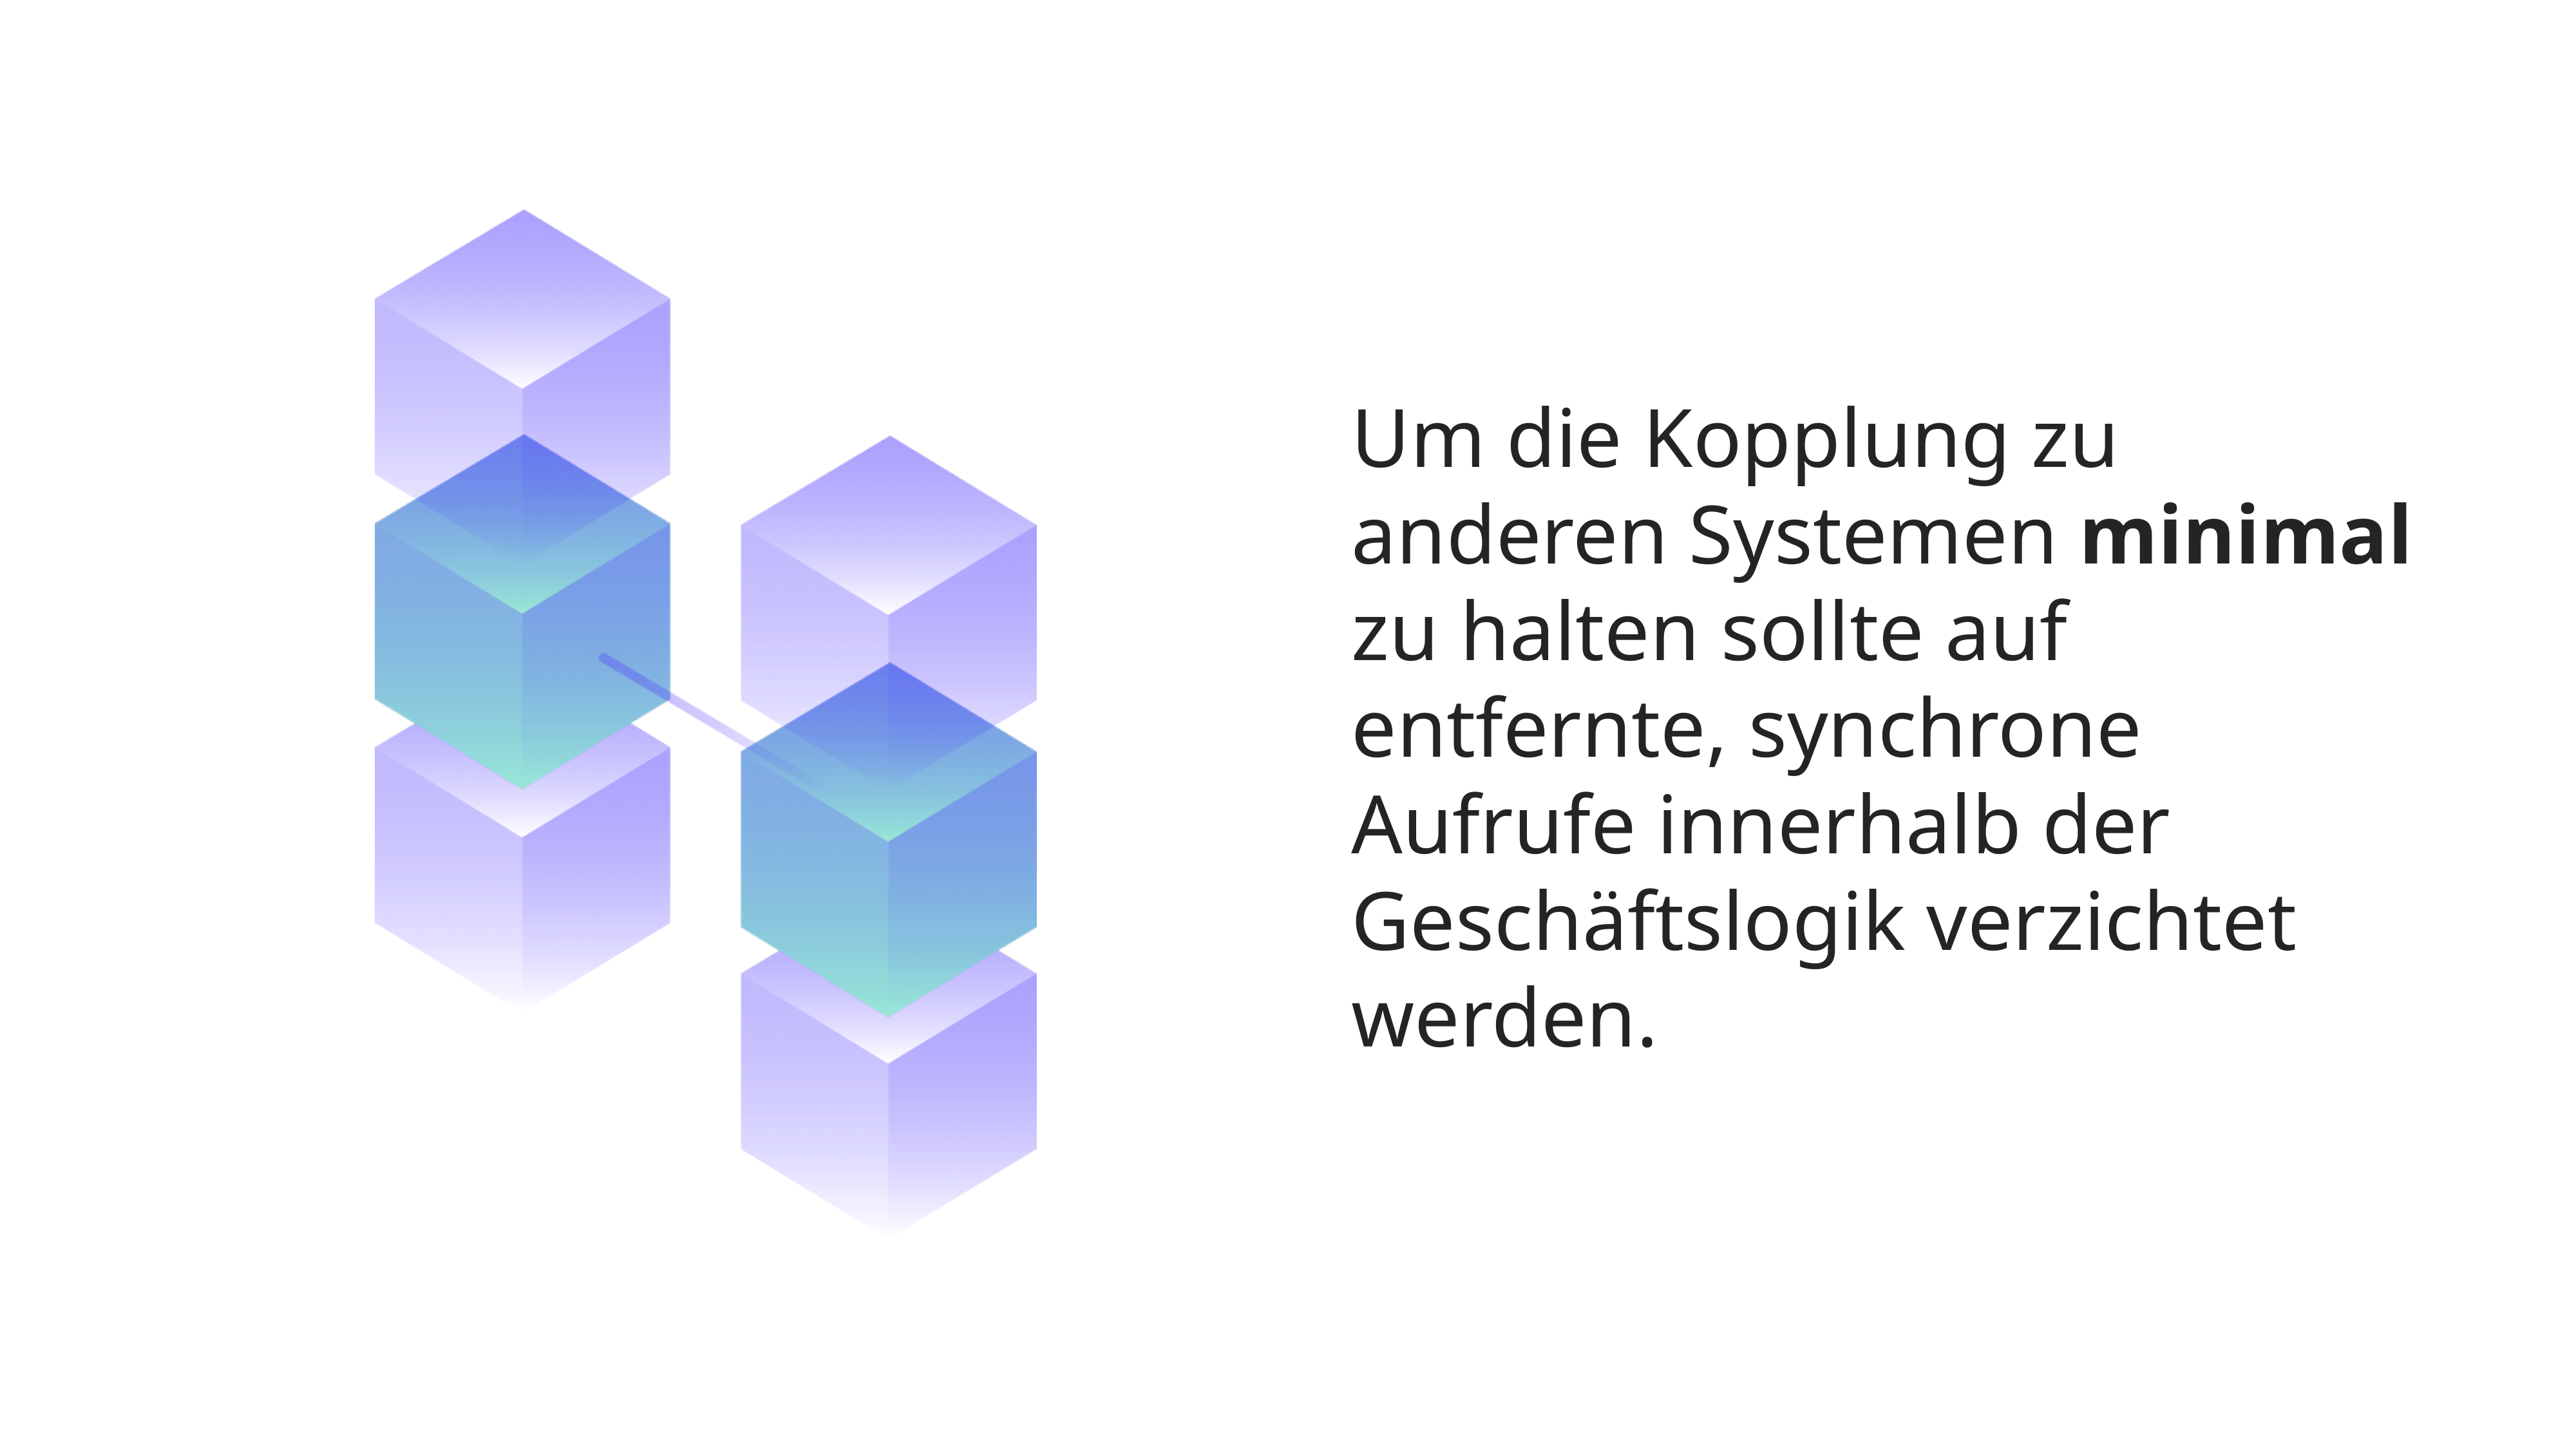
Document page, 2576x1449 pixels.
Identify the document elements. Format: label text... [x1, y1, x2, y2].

picture [375, 209, 1037, 1240]
list Um die Kopplung zu anderen Systemen minimal zu halten sollte auf entfernte, synchrone Aufrufe innerhalb der Geschäftslogik verzichtet werden. [1351, 127, 2423, 1322]
